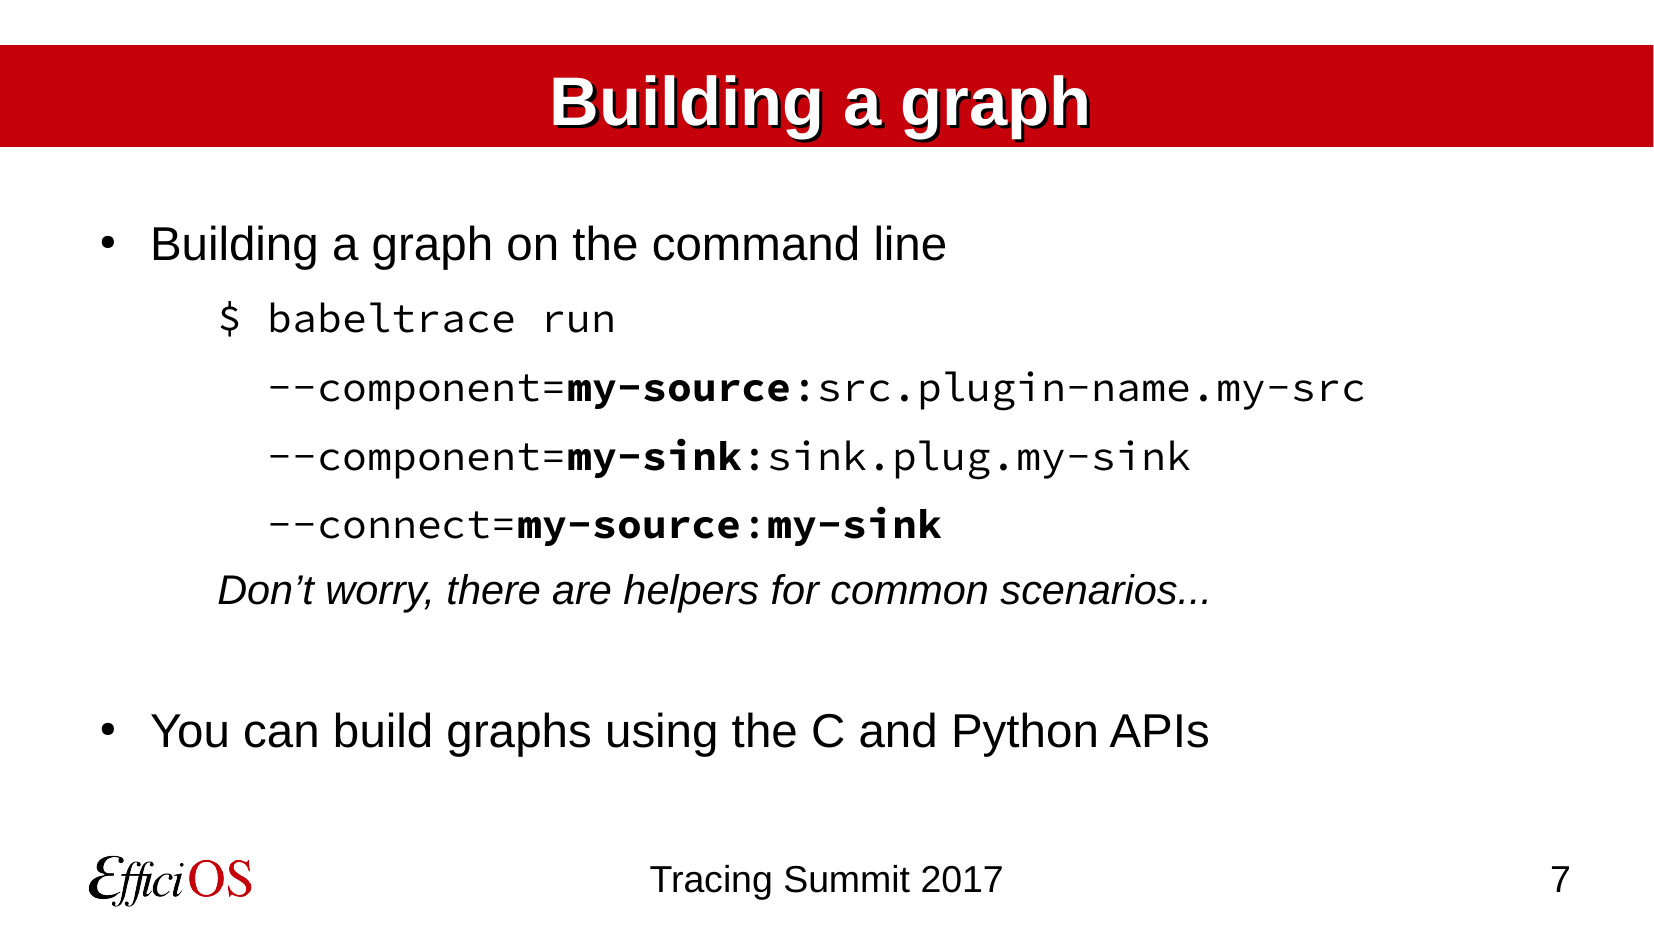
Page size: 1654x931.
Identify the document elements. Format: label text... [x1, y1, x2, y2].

picture [82, 853, 260, 910]
list Building a graph on the command line $ babeltrace run --component=my-source:src.plugin-name.my-src --component=my-sink:sink.plug.my-sink --connect=my-source:my-sink Don’t worry, there are helpers for common scenarios... You can build graphs using the C and Python APIs [82, 217, 1571, 758]
title Building a graph [76, 24, 1565, 180]
